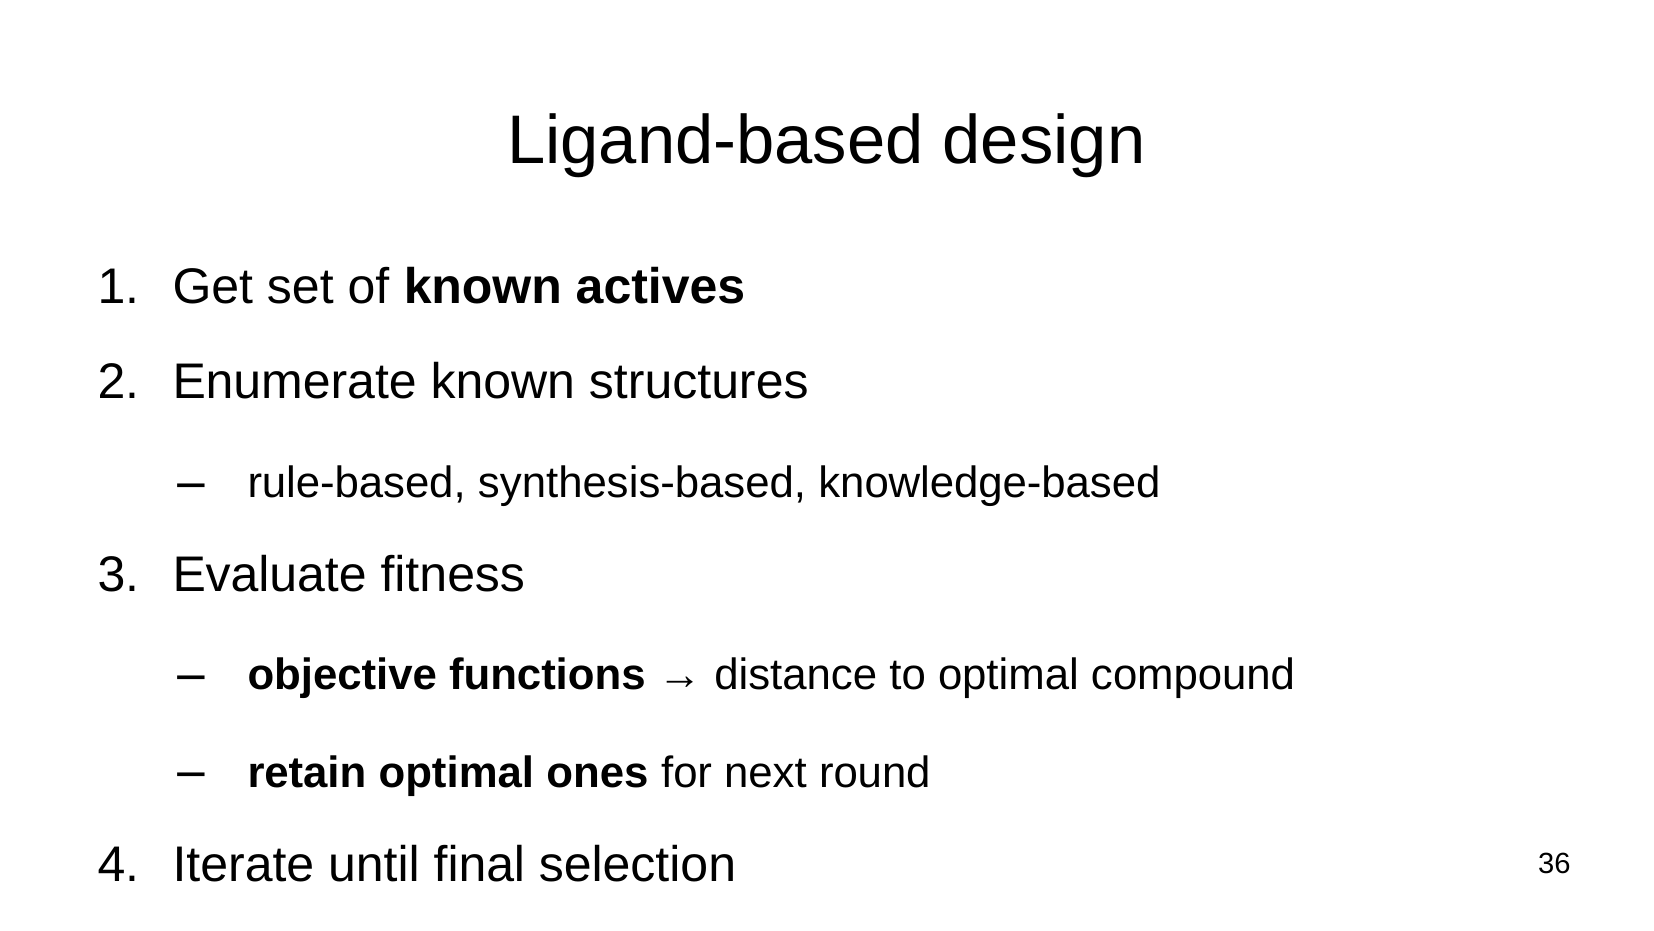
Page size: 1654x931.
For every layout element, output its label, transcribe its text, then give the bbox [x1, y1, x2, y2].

title Ligand-based design [113, 49, 1540, 230]
list Get set of known actives Enumerate known structures rule-based, synthesis-based, knowledge-based Evaluate fitness objective functions → distance to optimal compound retain optimal ones for next round Iterate until final selection [82, 217, 1583, 916]
